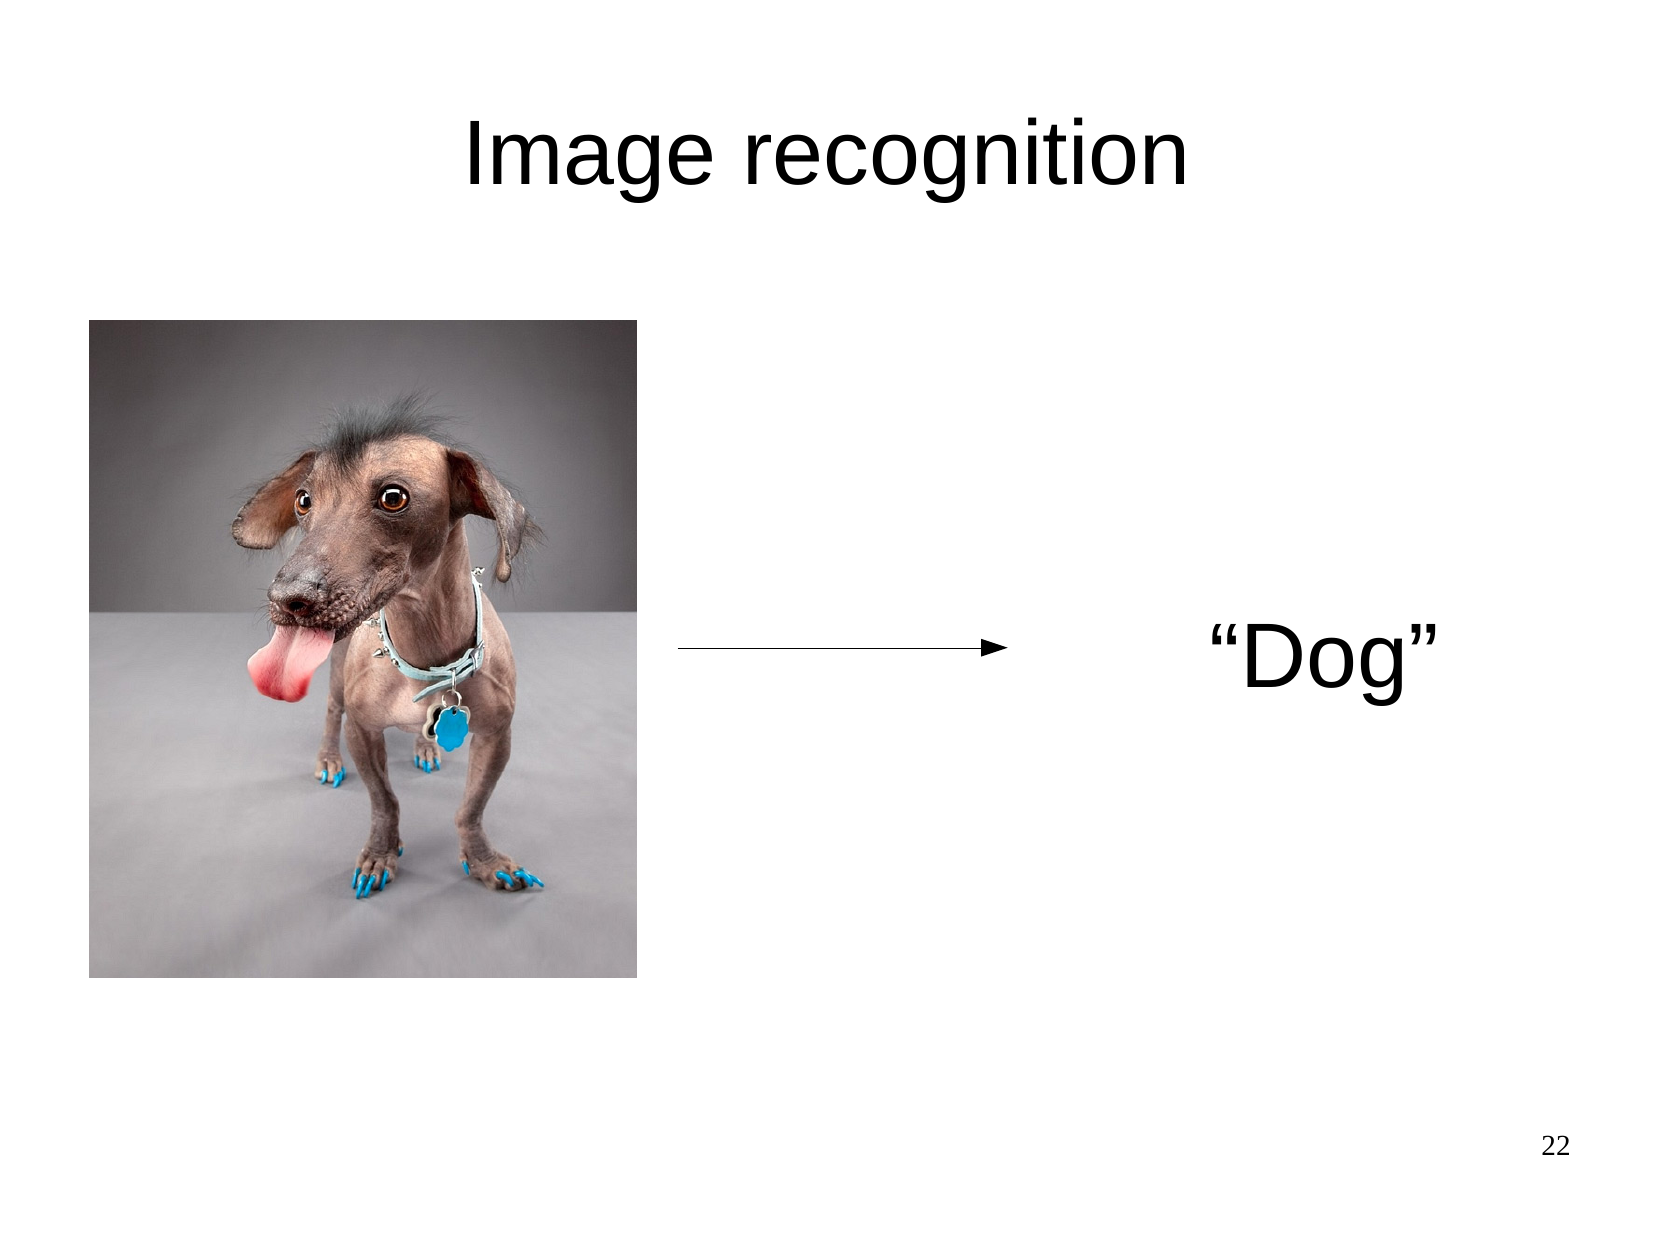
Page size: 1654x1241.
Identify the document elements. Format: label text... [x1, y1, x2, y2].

picture [89, 320, 637, 978]
text_box “Dog” [1049, 604, 1600, 708]
title Image recognition [82, 49, 1571, 257]
